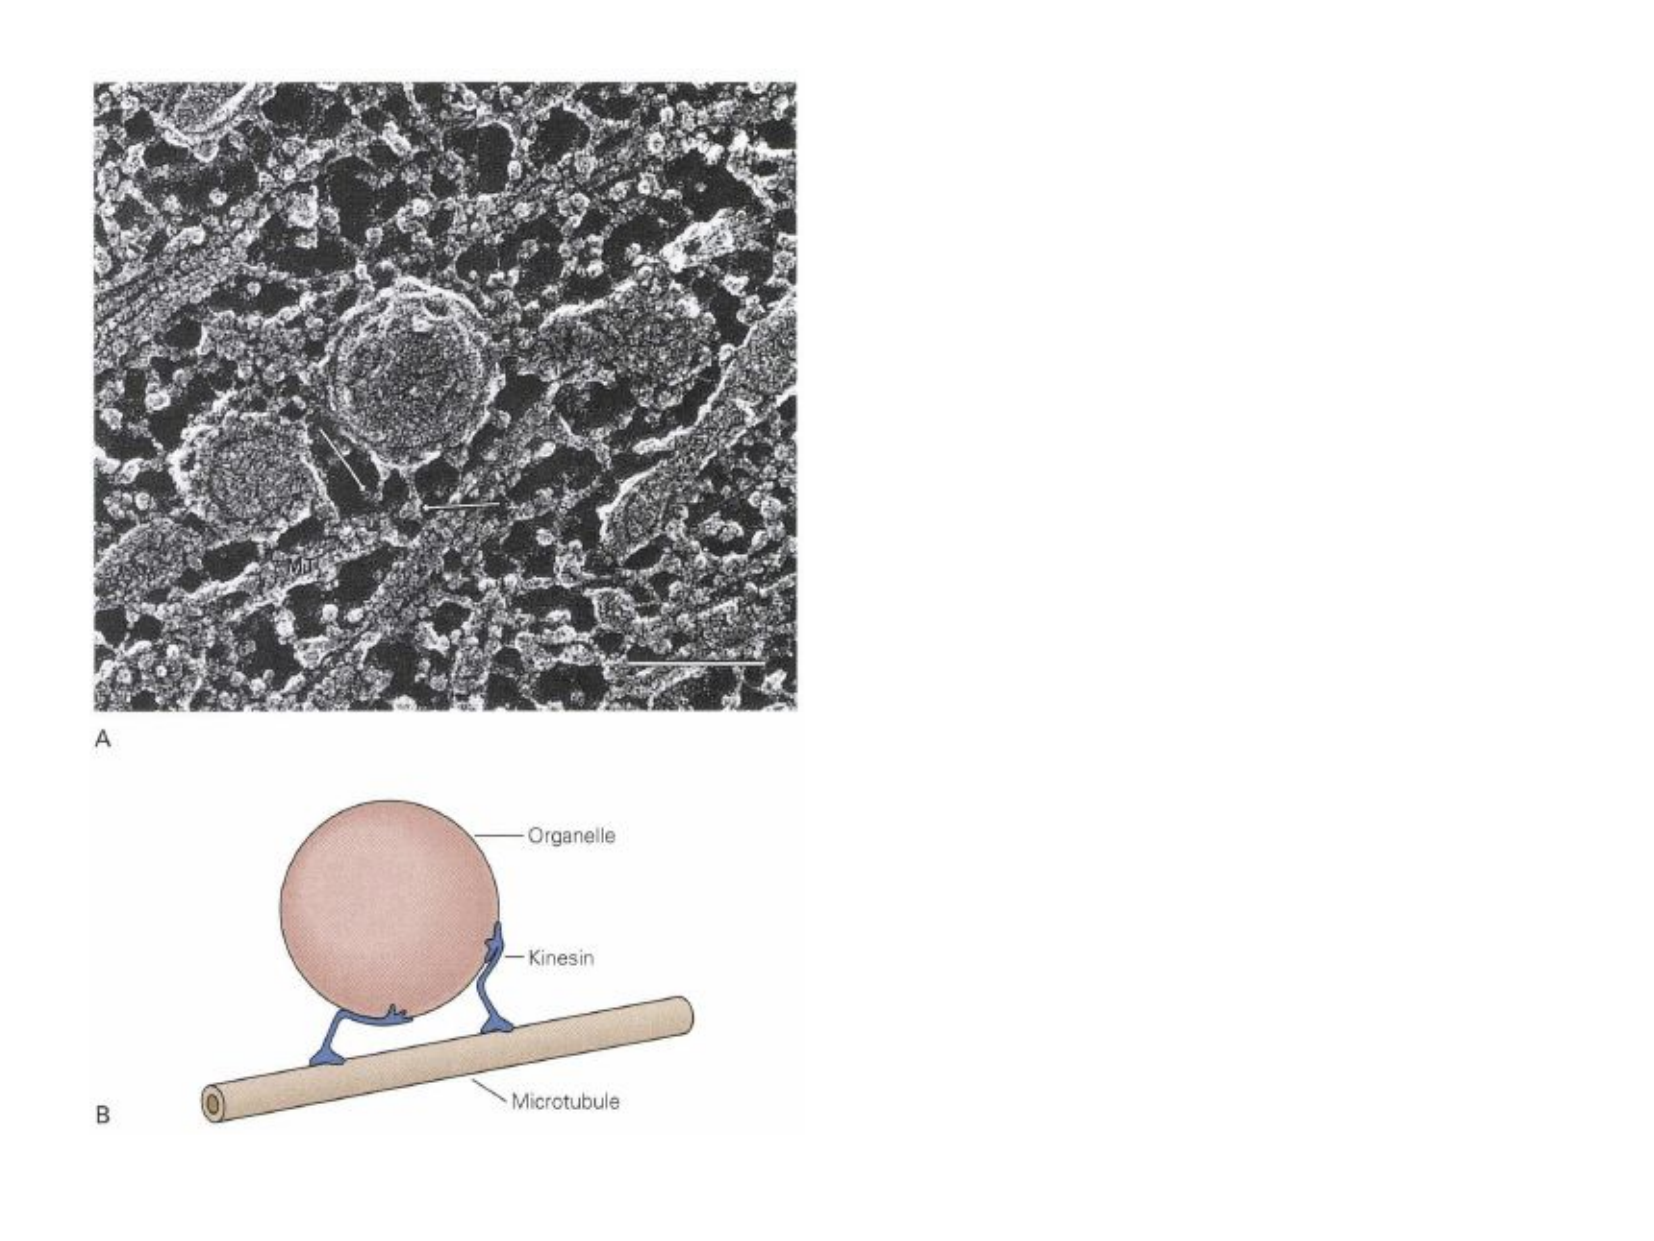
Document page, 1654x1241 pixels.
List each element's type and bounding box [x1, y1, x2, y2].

picture [48, 46, 831, 1154]
